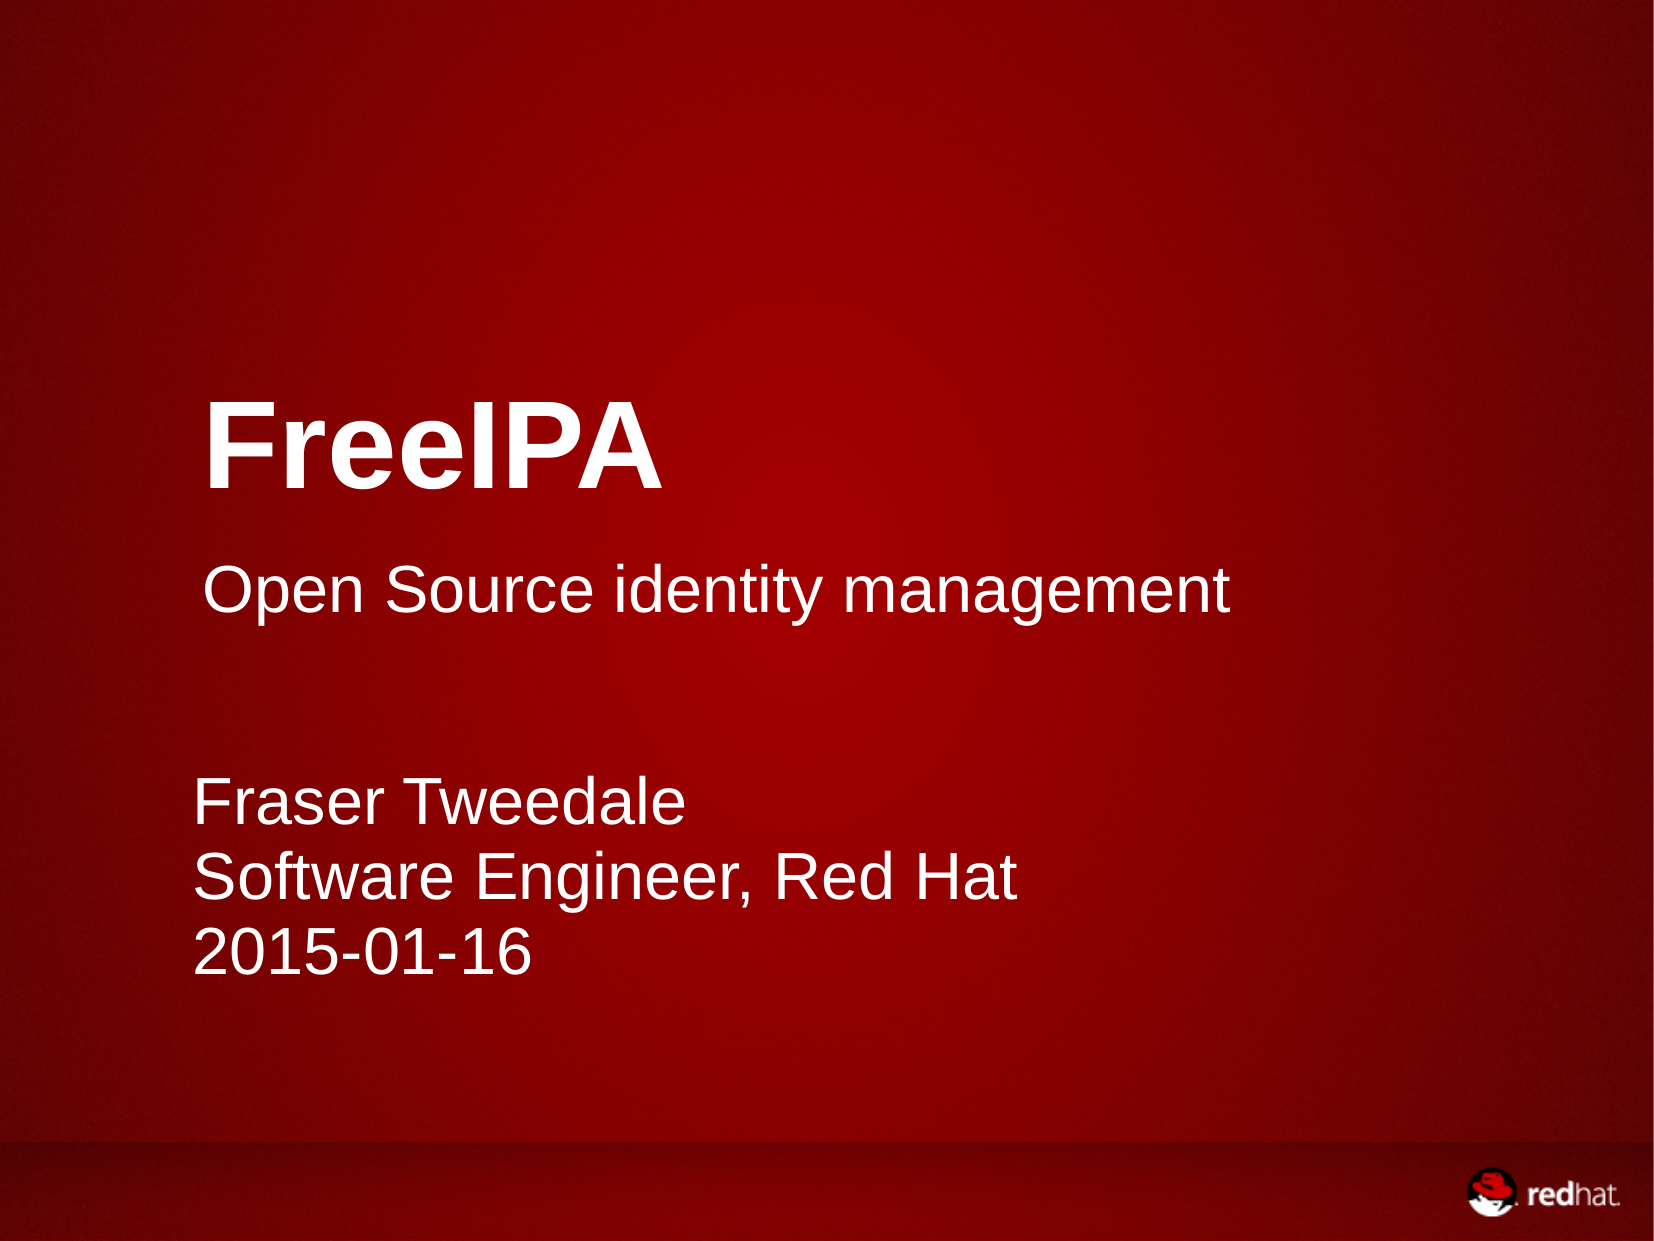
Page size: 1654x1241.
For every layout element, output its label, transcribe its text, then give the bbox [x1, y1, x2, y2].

text_box FreeIPA Open Source identity management [187, 297, 1426, 565]
text_box Fraser Tweedale Software Engineer, Red Hat 2015-01-16 [178, 719, 1445, 1004]
picture [0, 0, 1654, 1241]
